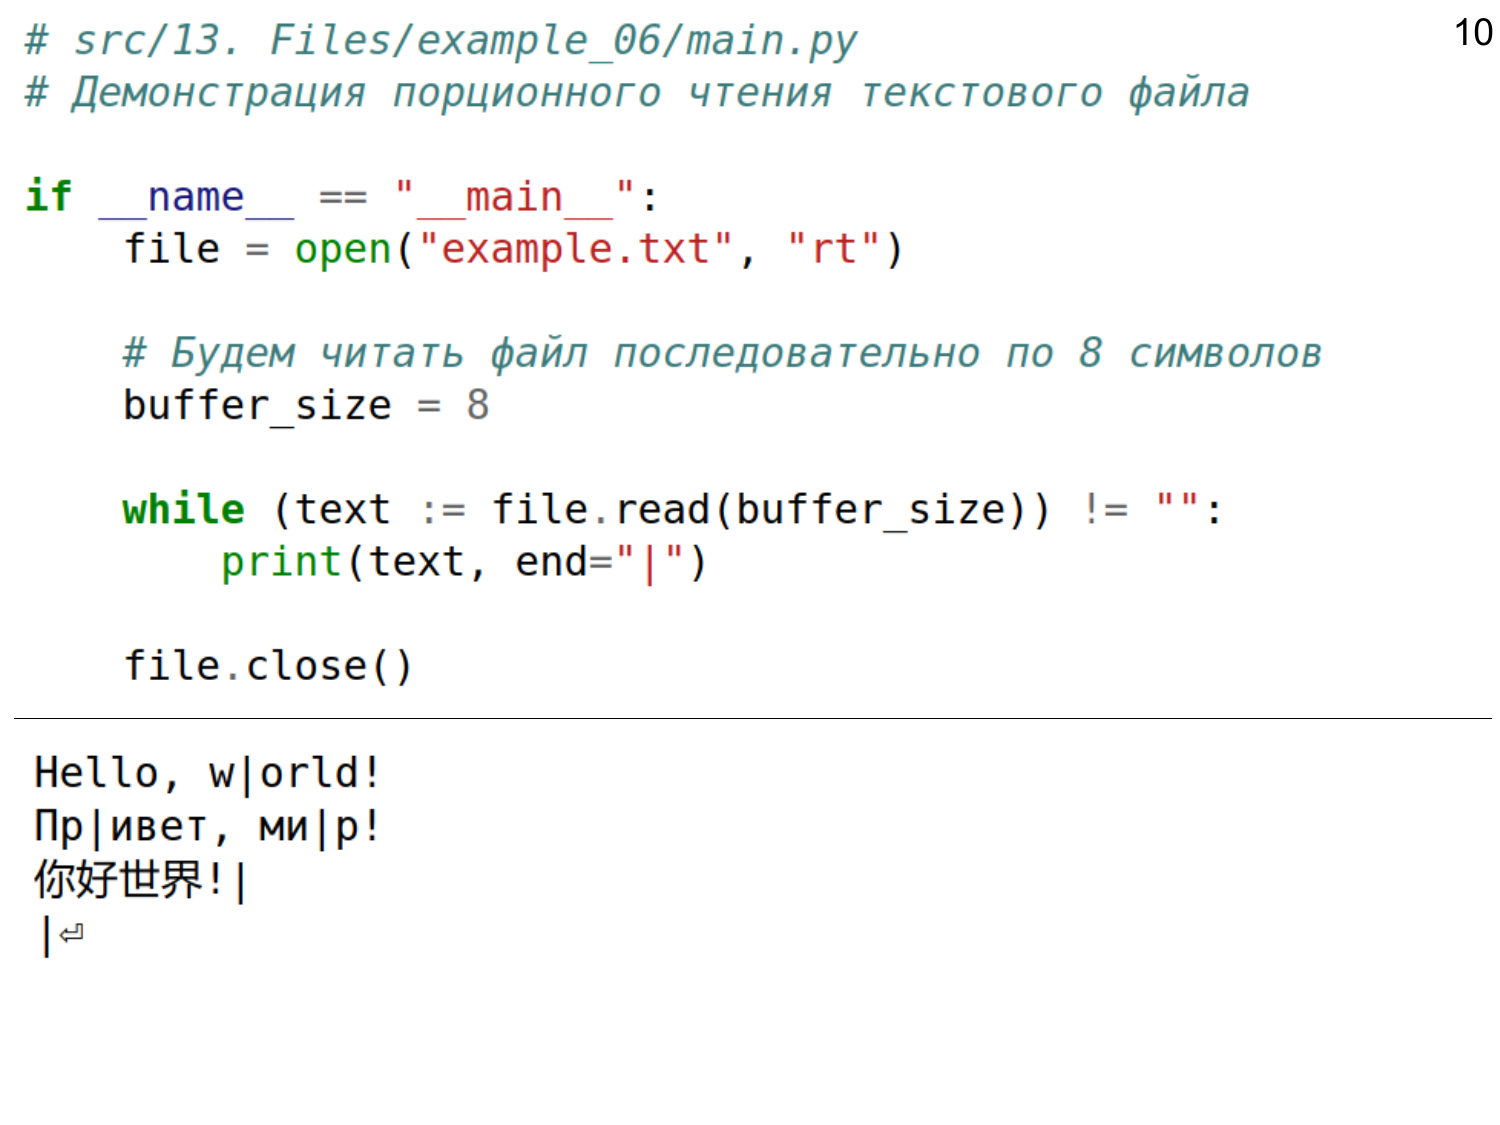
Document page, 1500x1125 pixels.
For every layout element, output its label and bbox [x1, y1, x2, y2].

picture [11, 13, 1339, 704]
picture [19, 745, 393, 966]
